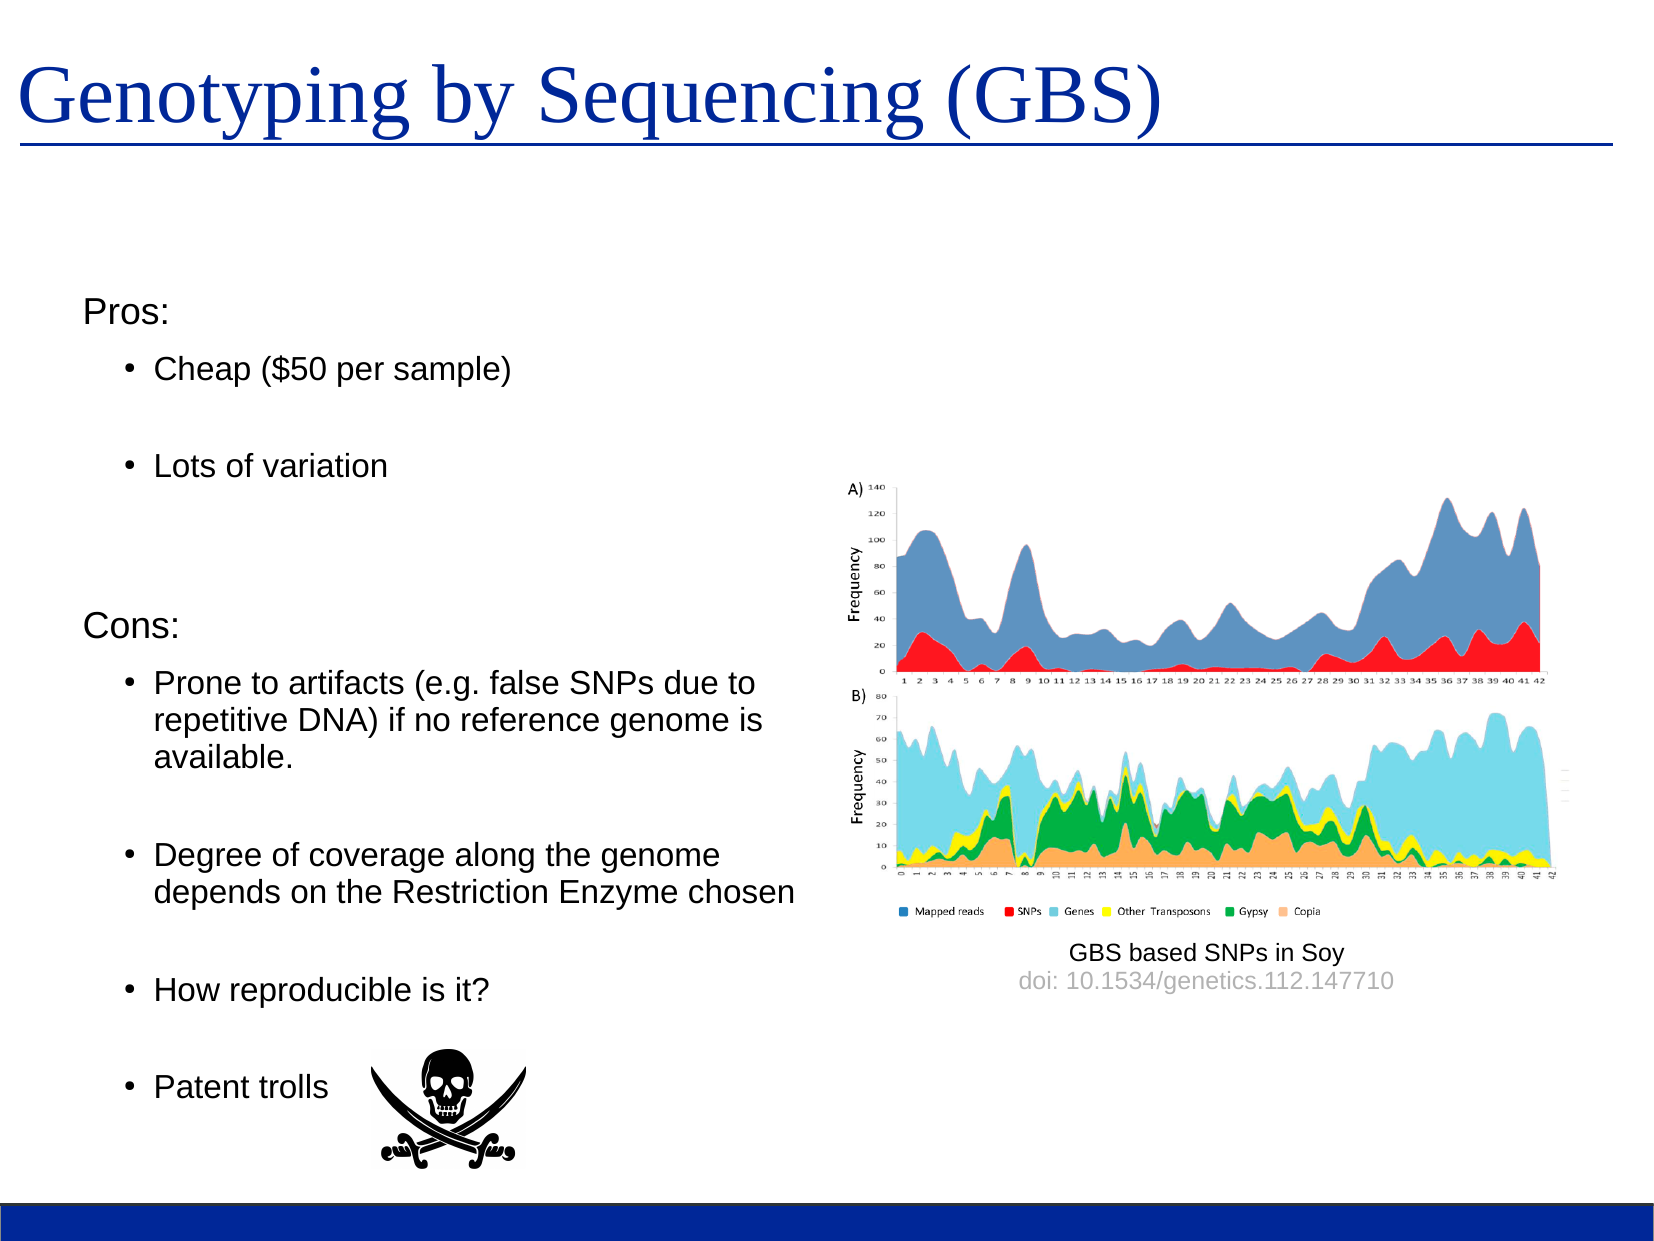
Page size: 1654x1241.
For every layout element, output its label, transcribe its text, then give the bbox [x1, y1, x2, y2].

title Genotyping by Sequencing (GBS) [17, 0, 1589, 198]
text_box GBS based SNPs in Soy doi: 10.1534/genetics.112.147710 [1001, 931, 1413, 1003]
picture [371, 1049, 526, 1169]
picture [845, 336, 1572, 1063]
list Pros: Cheap ($50 per sample) Lots of variation Cons: Prone to artifacts (e.g. false SNPs due to repetitive DNA) if no reference genome is available. Degree of coverage along the genome depends on the Restriction Enzyme chosen How reproducible is it? Patent trolls [82, 290, 809, 1109]
